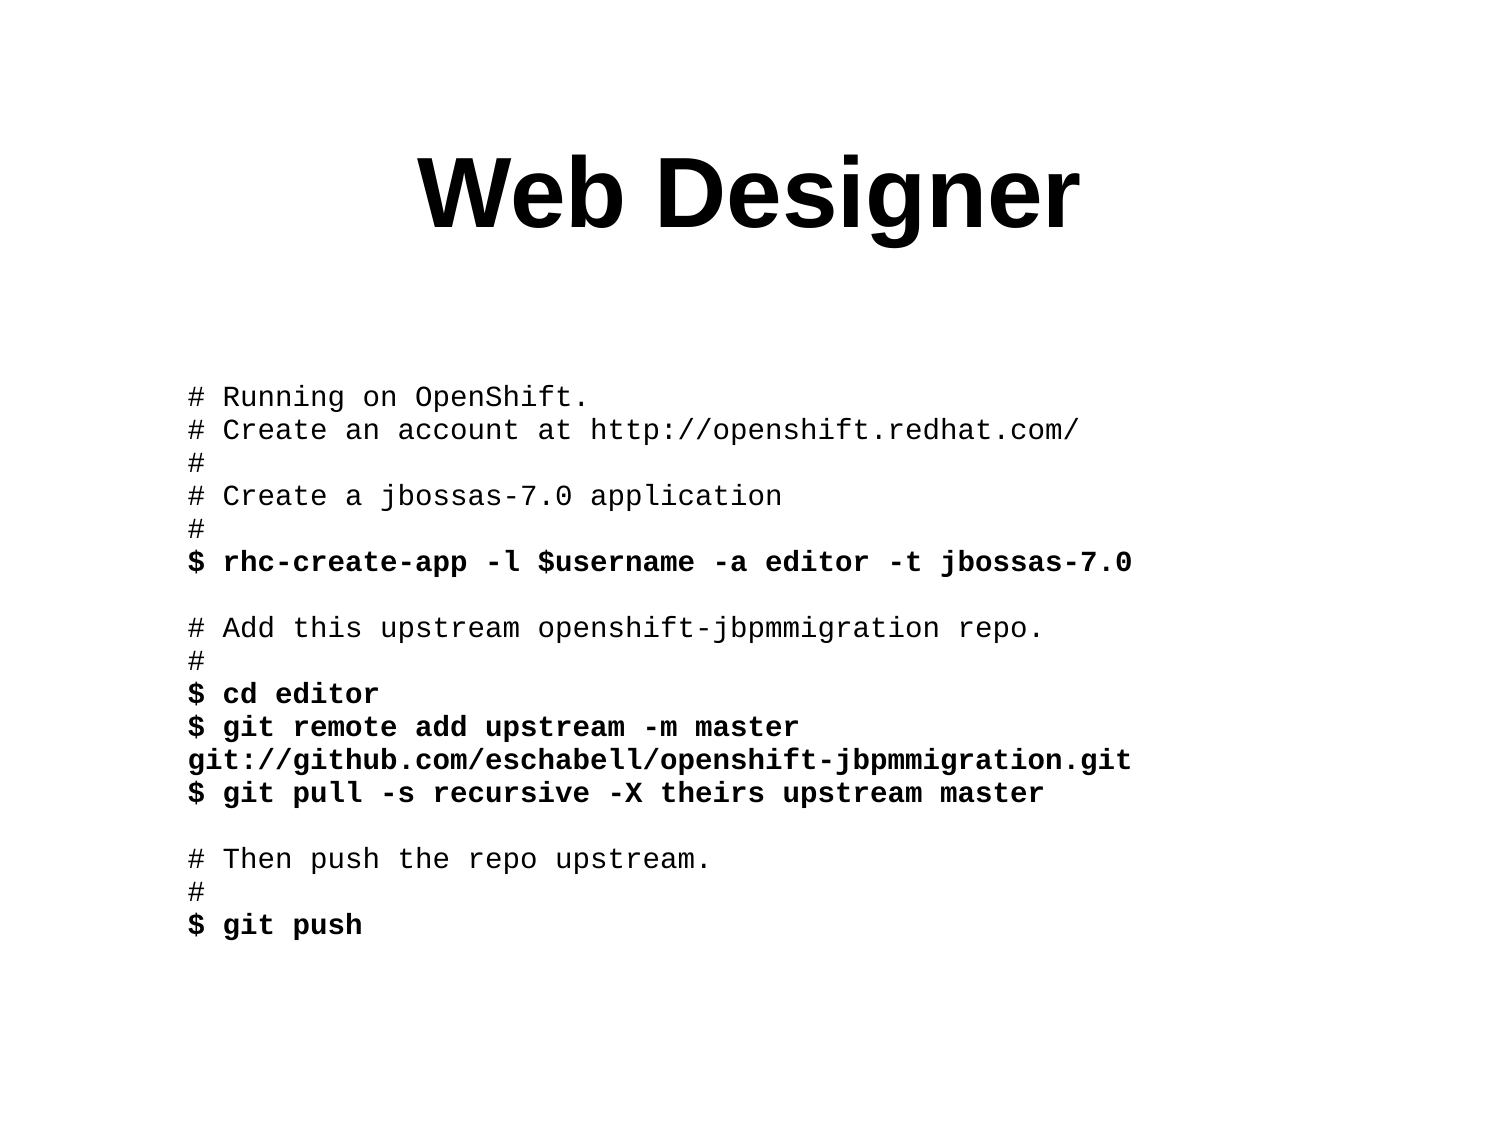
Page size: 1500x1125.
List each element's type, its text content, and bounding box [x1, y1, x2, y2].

title Web Designer [112, 75, 1388, 311]
subtitle # Running on OpenShift. # Create an account at http://openshift.redhat.com/ # # Create a jbossas-7.0 application # $ rhc-create-app -l $username -a editor -t jbossas-7.0 # Add this upstream openshift-jbpmmigration repo. # $ cd editor $ git remote add upstream -m master git://github.com/eschabell/openshift-jbpmmigration.git $ git pull -s recursive -X theirs upstream master # Then push the repo upstream. # $ git push [112, 332, 1388, 993]
